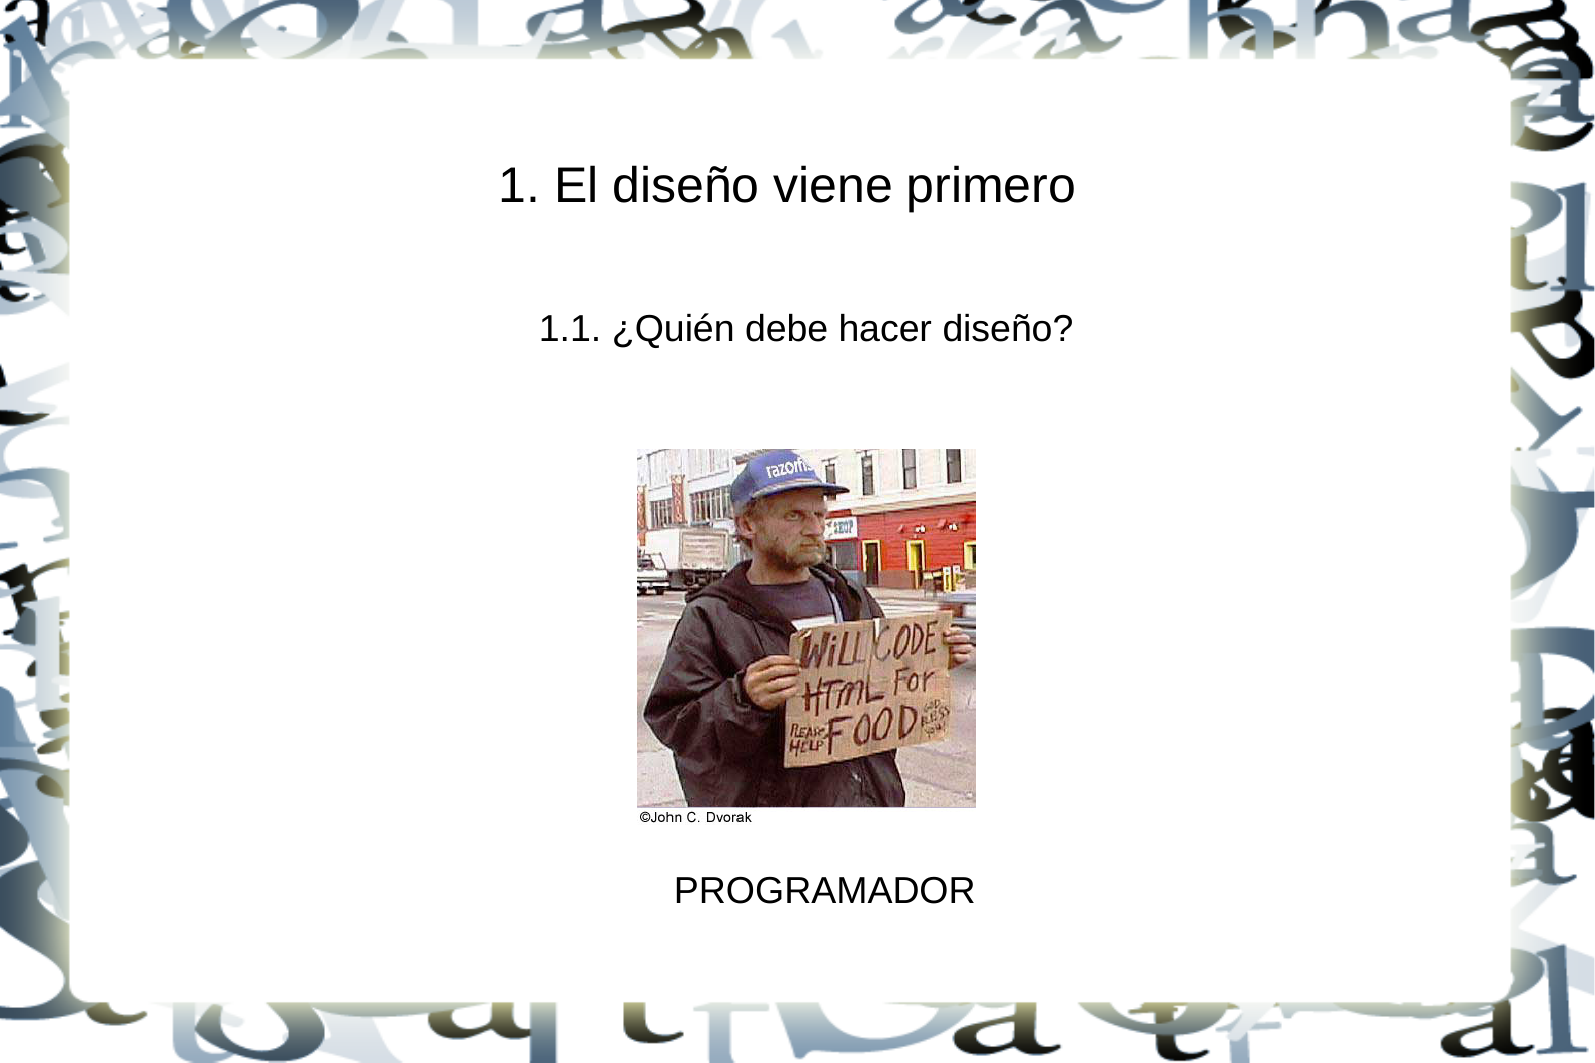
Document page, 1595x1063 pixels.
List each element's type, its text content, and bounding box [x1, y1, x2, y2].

picture [0, 0, 1595, 1063]
text_box 1. El diseño viene primero [300, 150, 1276, 227]
text_box 1.1. ¿Quién debe hacer diseño? [262, 300, 1351, 362]
text_box PROGRAMADOR [637, 862, 1013, 924]
